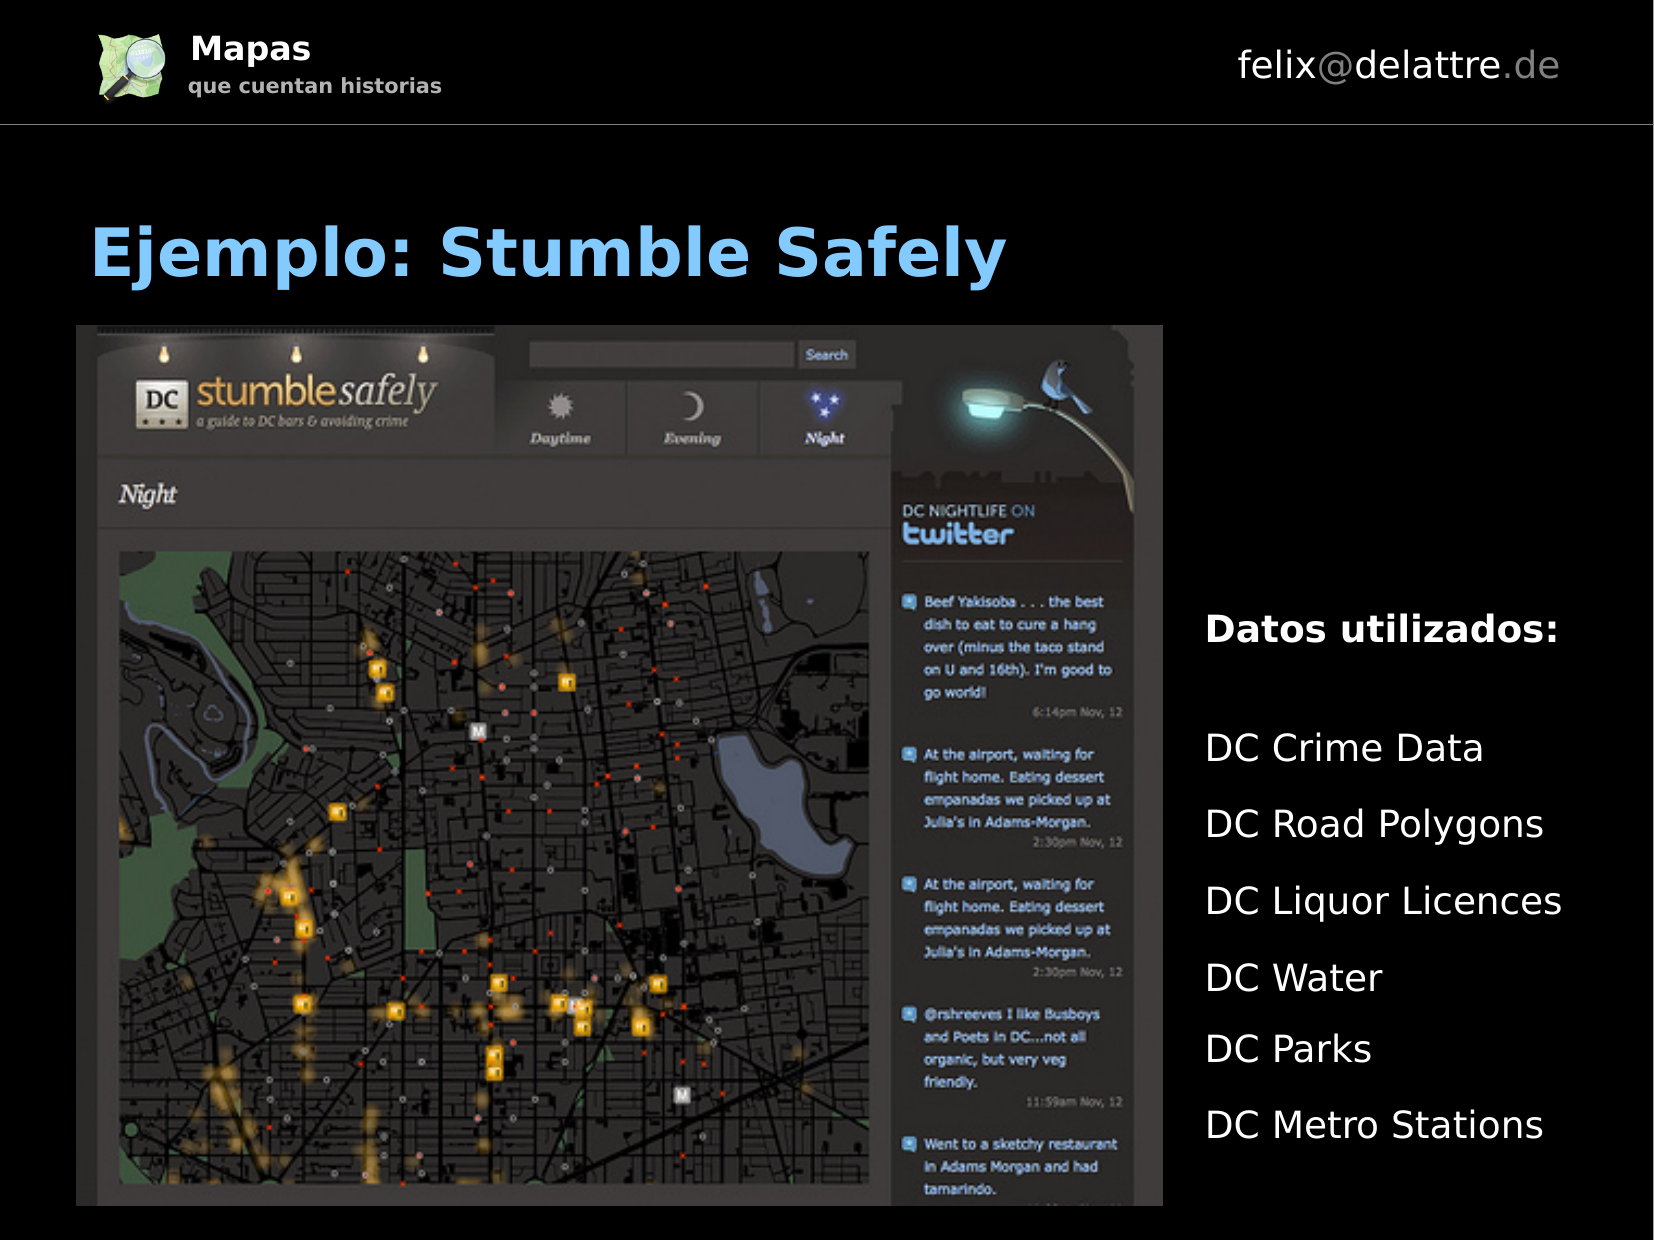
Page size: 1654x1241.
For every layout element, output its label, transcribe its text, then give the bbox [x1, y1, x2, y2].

text_box DC Metro Stations [1189, 1096, 1654, 1169]
text_box DC Road Polygons [1189, 795, 1654, 868]
picture [95, 34, 169, 107]
picture [76, 325, 1163, 1206]
text_box DC Water [1189, 949, 1654, 1020]
text_box Ejemplo: Stumble Safely [65, 197, 1033, 309]
text_box DC Crime Data [1189, 718, 1654, 791]
text_box DC Liquor Licences [1189, 872, 1654, 945]
text_box DC Parks [1189, 1020, 1654, 1093]
text_box Datos utilizados: [1189, 600, 1654, 673]
